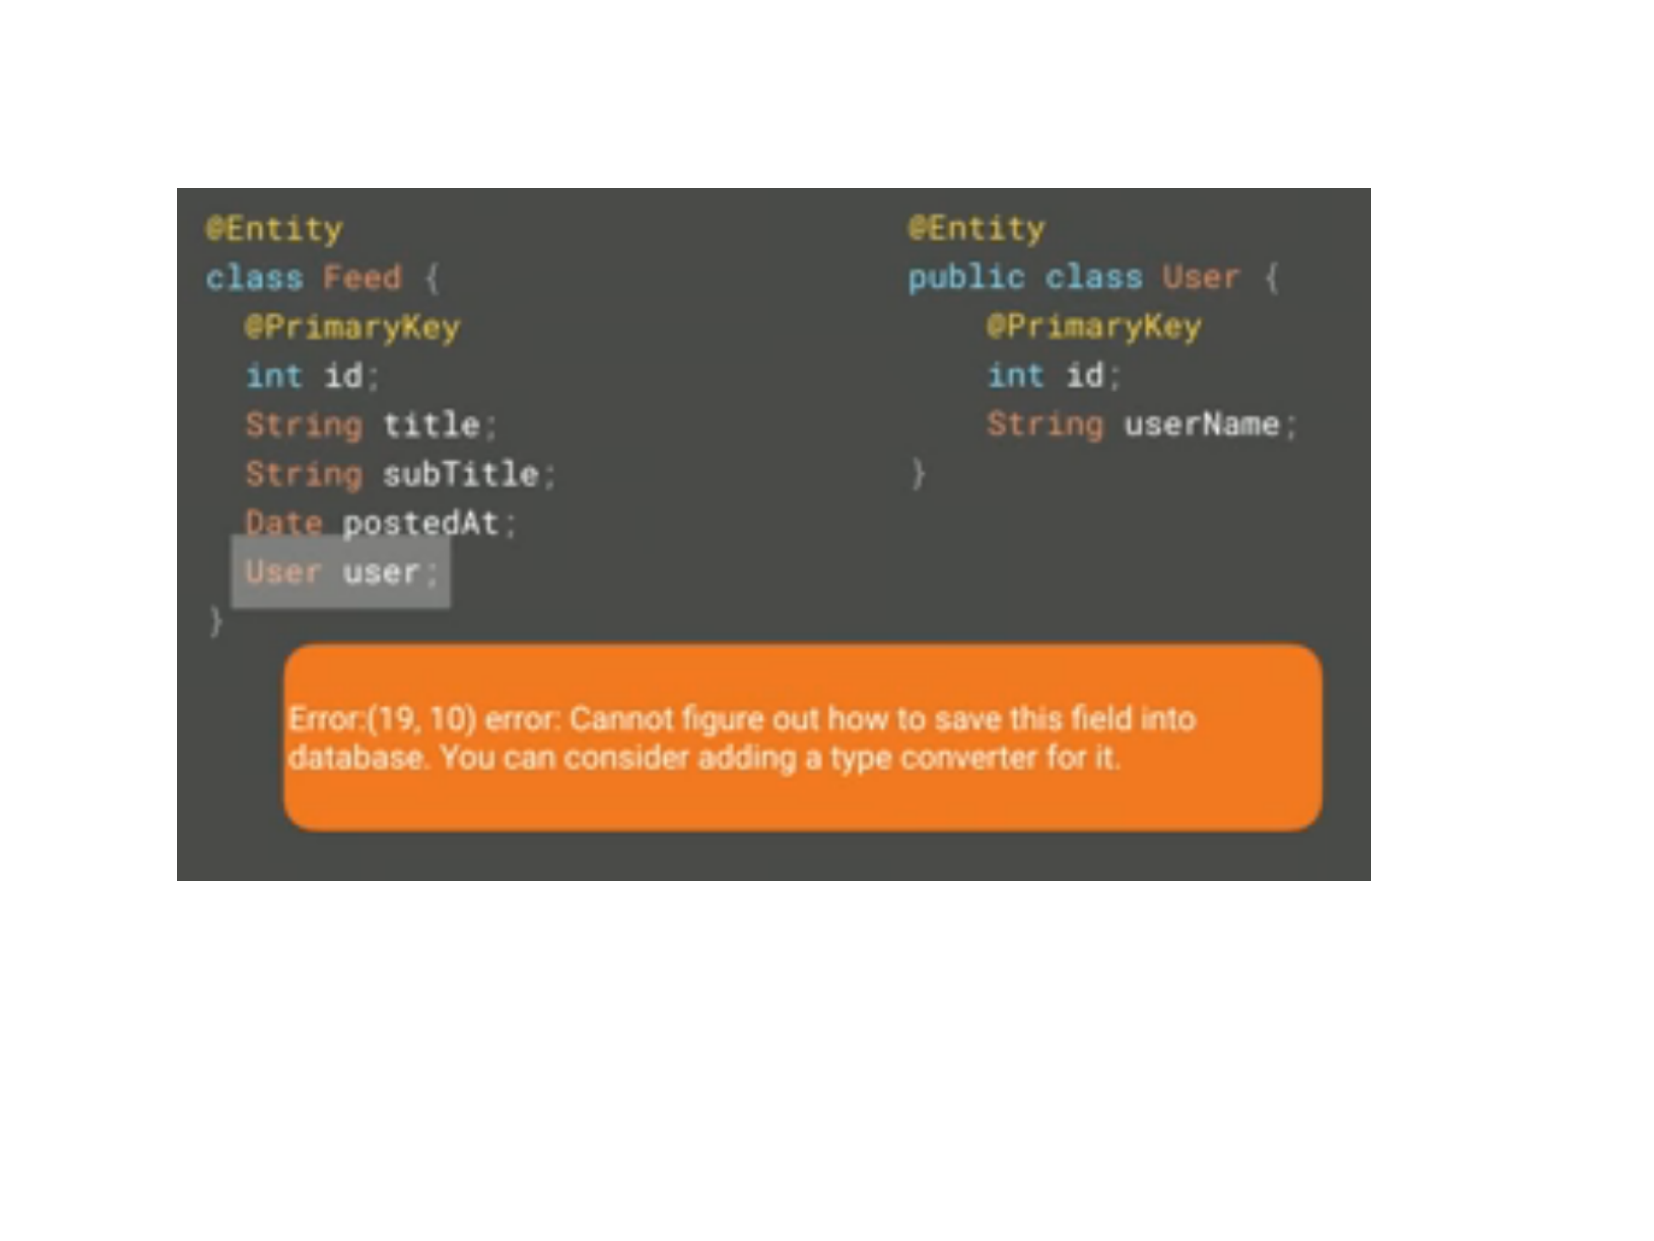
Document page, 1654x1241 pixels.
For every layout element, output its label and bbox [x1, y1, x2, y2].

picture [177, 188, 1371, 881]
